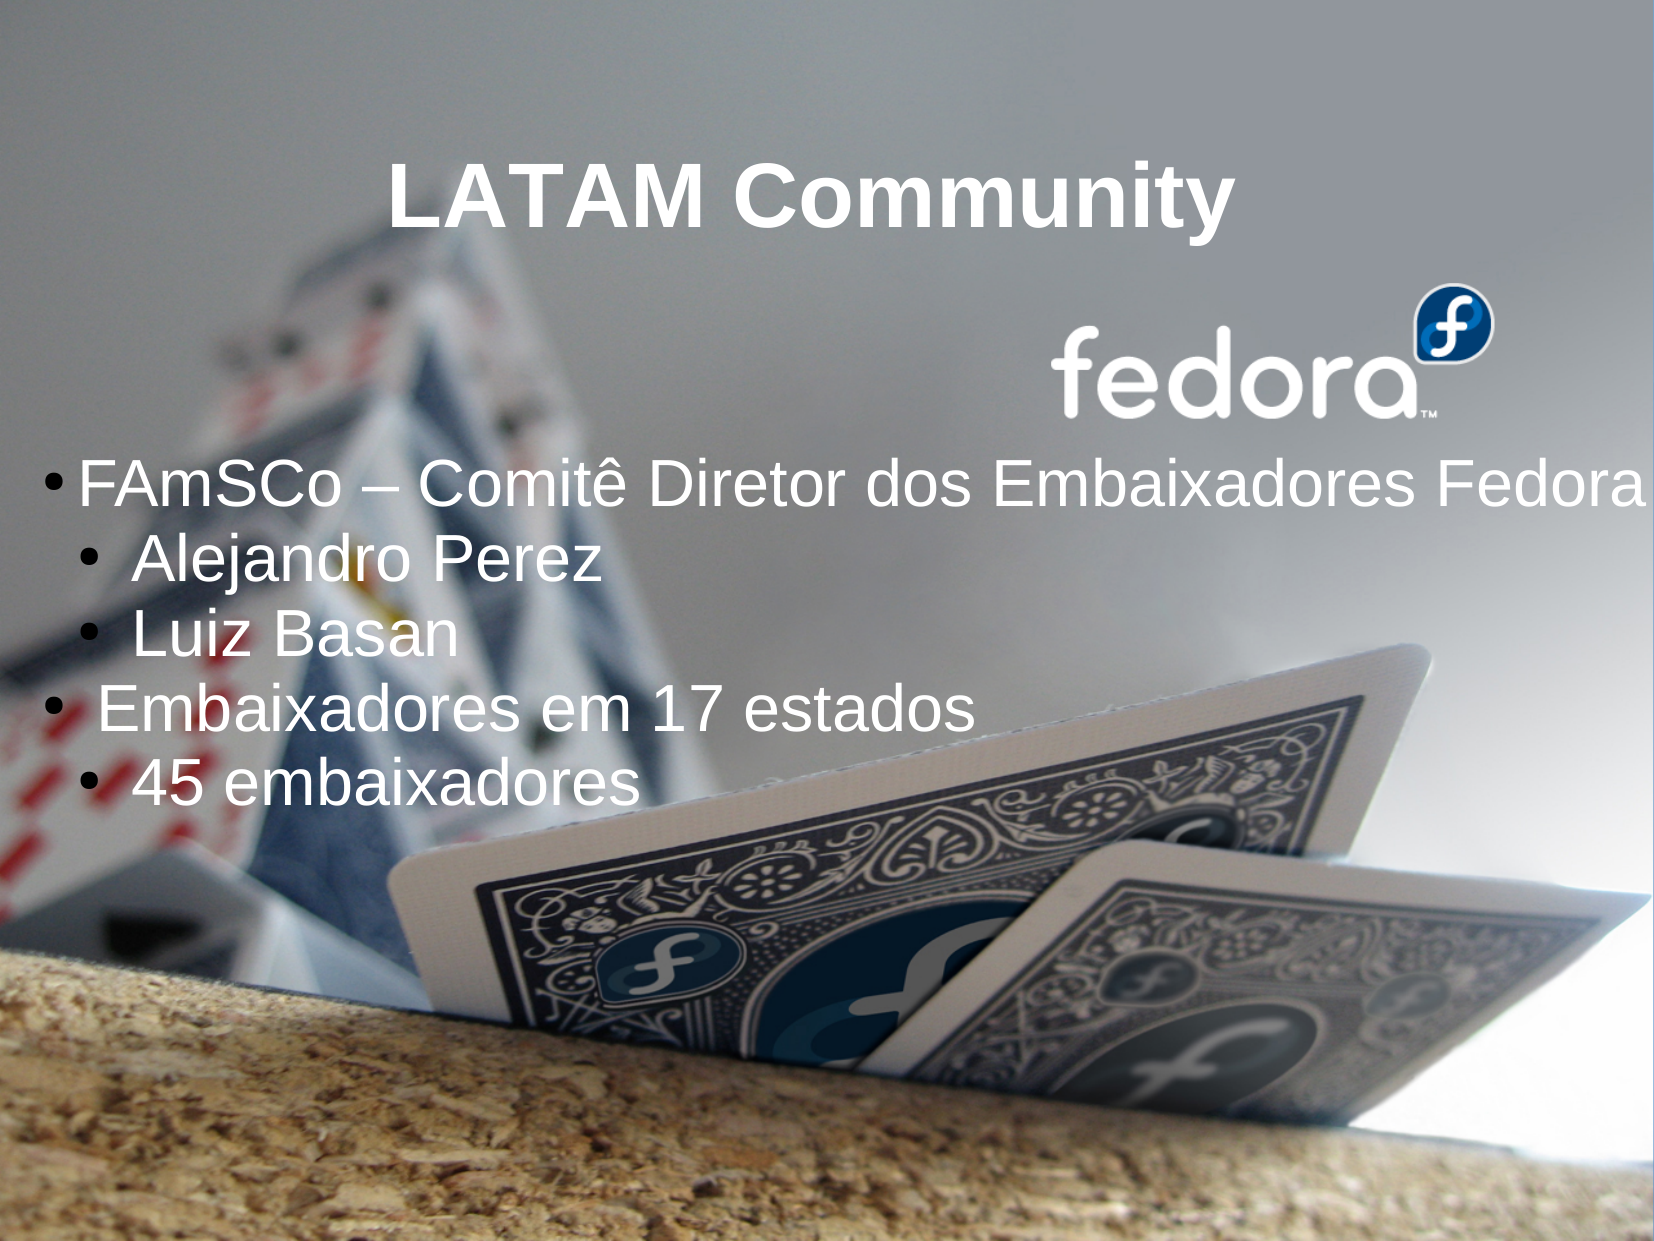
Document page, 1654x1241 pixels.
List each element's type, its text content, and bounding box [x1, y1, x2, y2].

title LATAM Community [118, 112, 1506, 281]
picture [0, 0, 1654, 1241]
